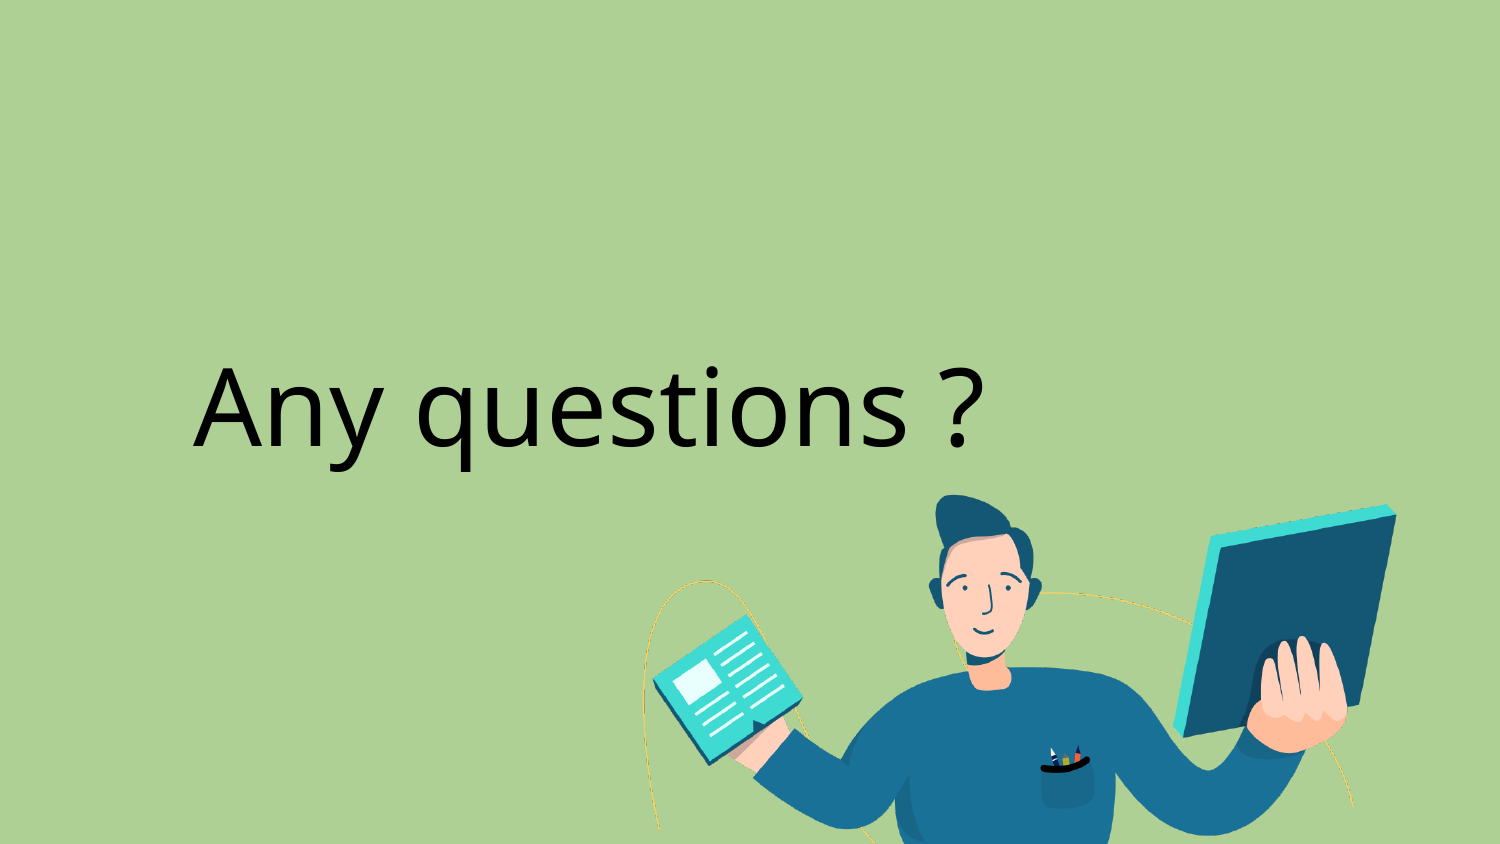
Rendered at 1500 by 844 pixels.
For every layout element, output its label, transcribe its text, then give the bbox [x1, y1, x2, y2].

picture [642, 493, 1398, 844]
title Any questions ? [178, 323, 1208, 438]
